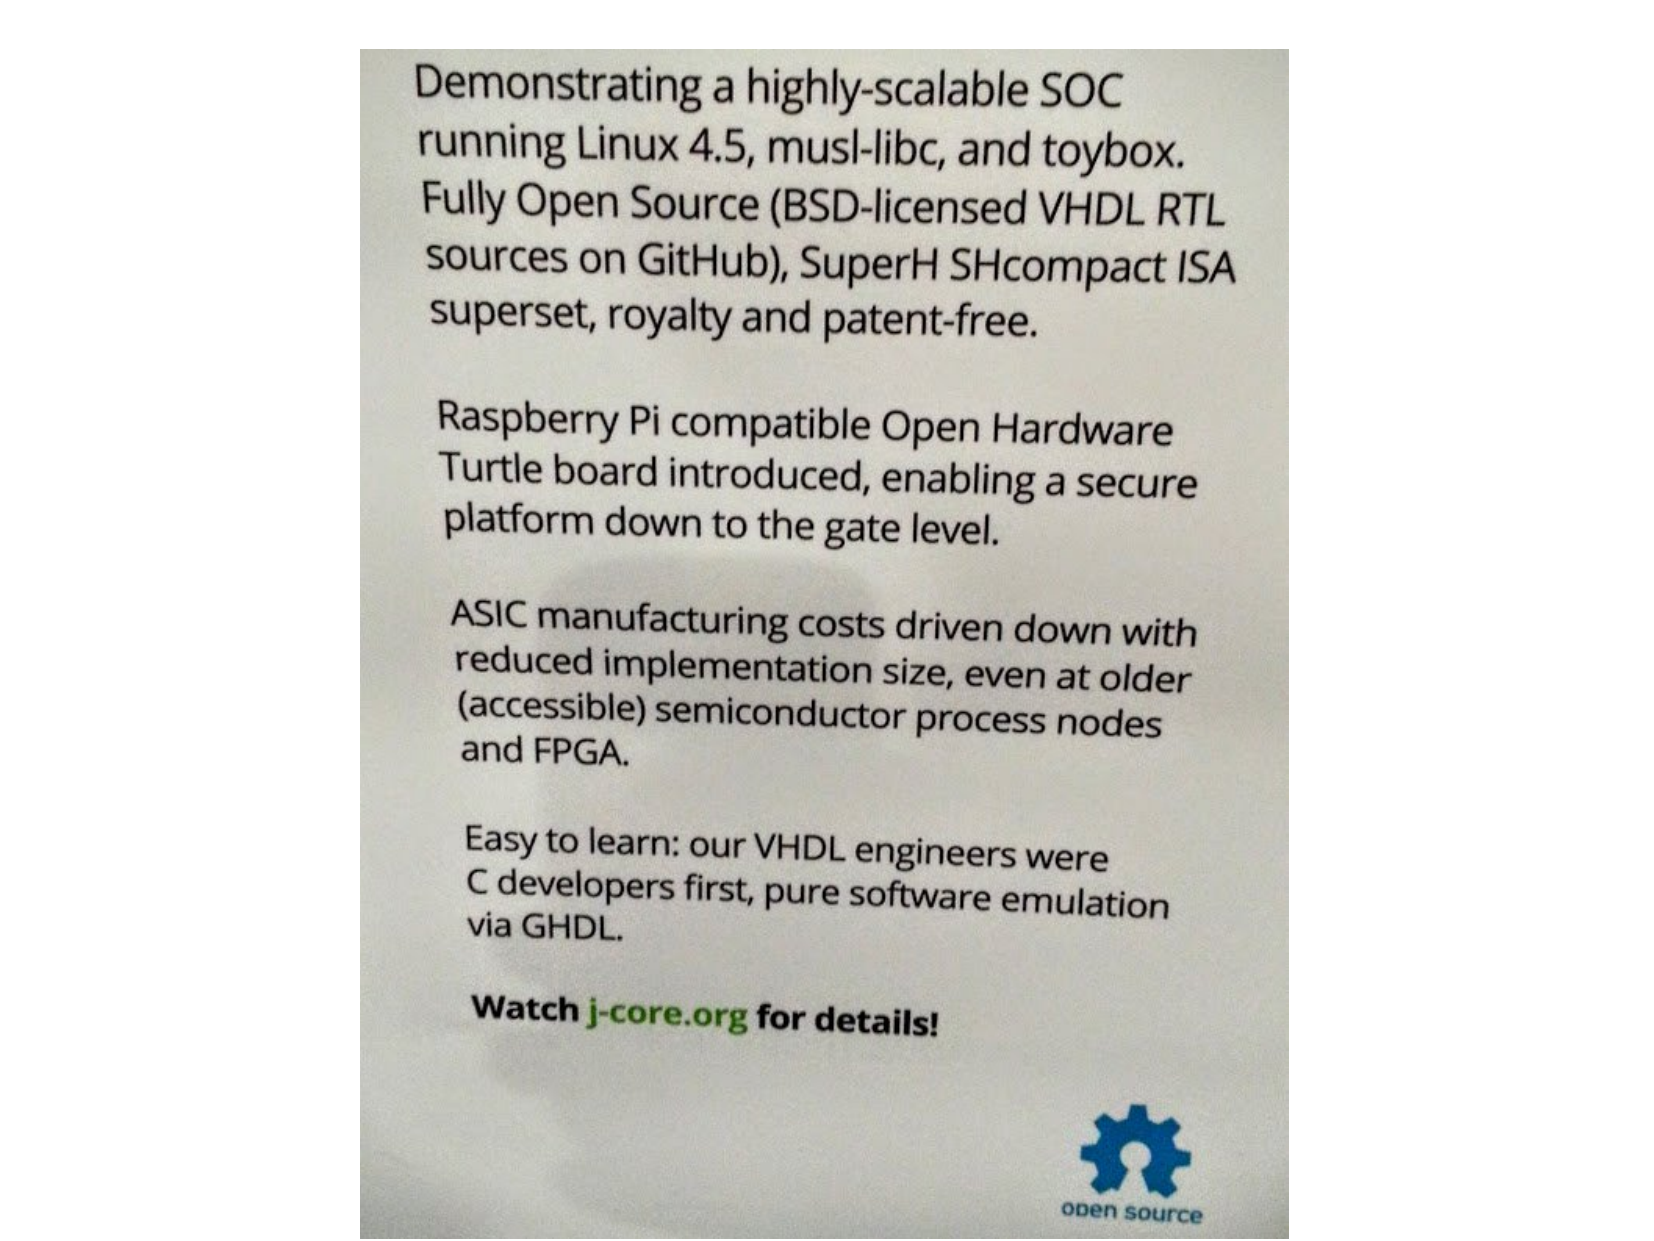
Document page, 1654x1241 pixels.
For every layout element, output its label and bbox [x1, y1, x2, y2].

picture [360, 49, 1289, 1239]
